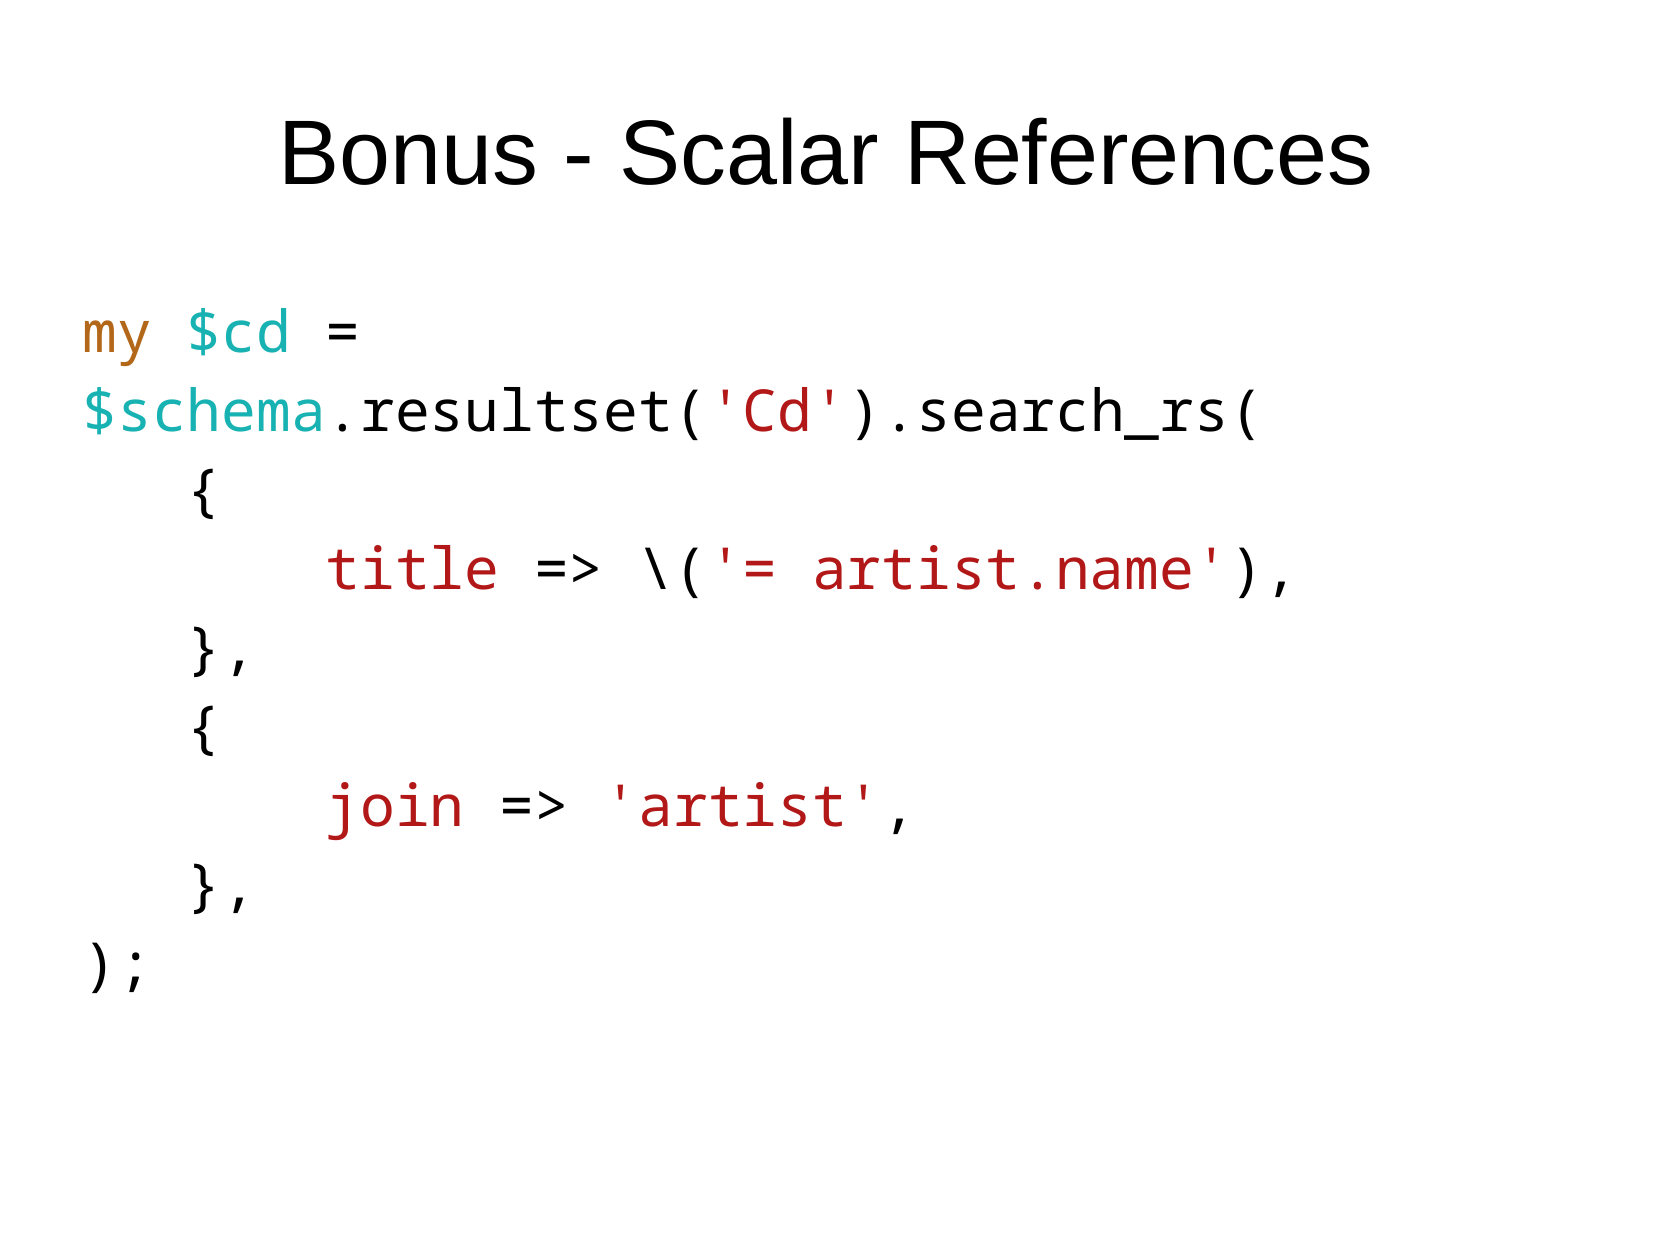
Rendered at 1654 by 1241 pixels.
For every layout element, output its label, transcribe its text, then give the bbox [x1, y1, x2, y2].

list my $cd = $schema.resultset('Cd').search_rs( { title => \('= artist.name'), }, { join => 'artist', }, ); [82, 290, 1571, 1010]
title Bonus - Scalar References [82, 49, 1571, 257]
